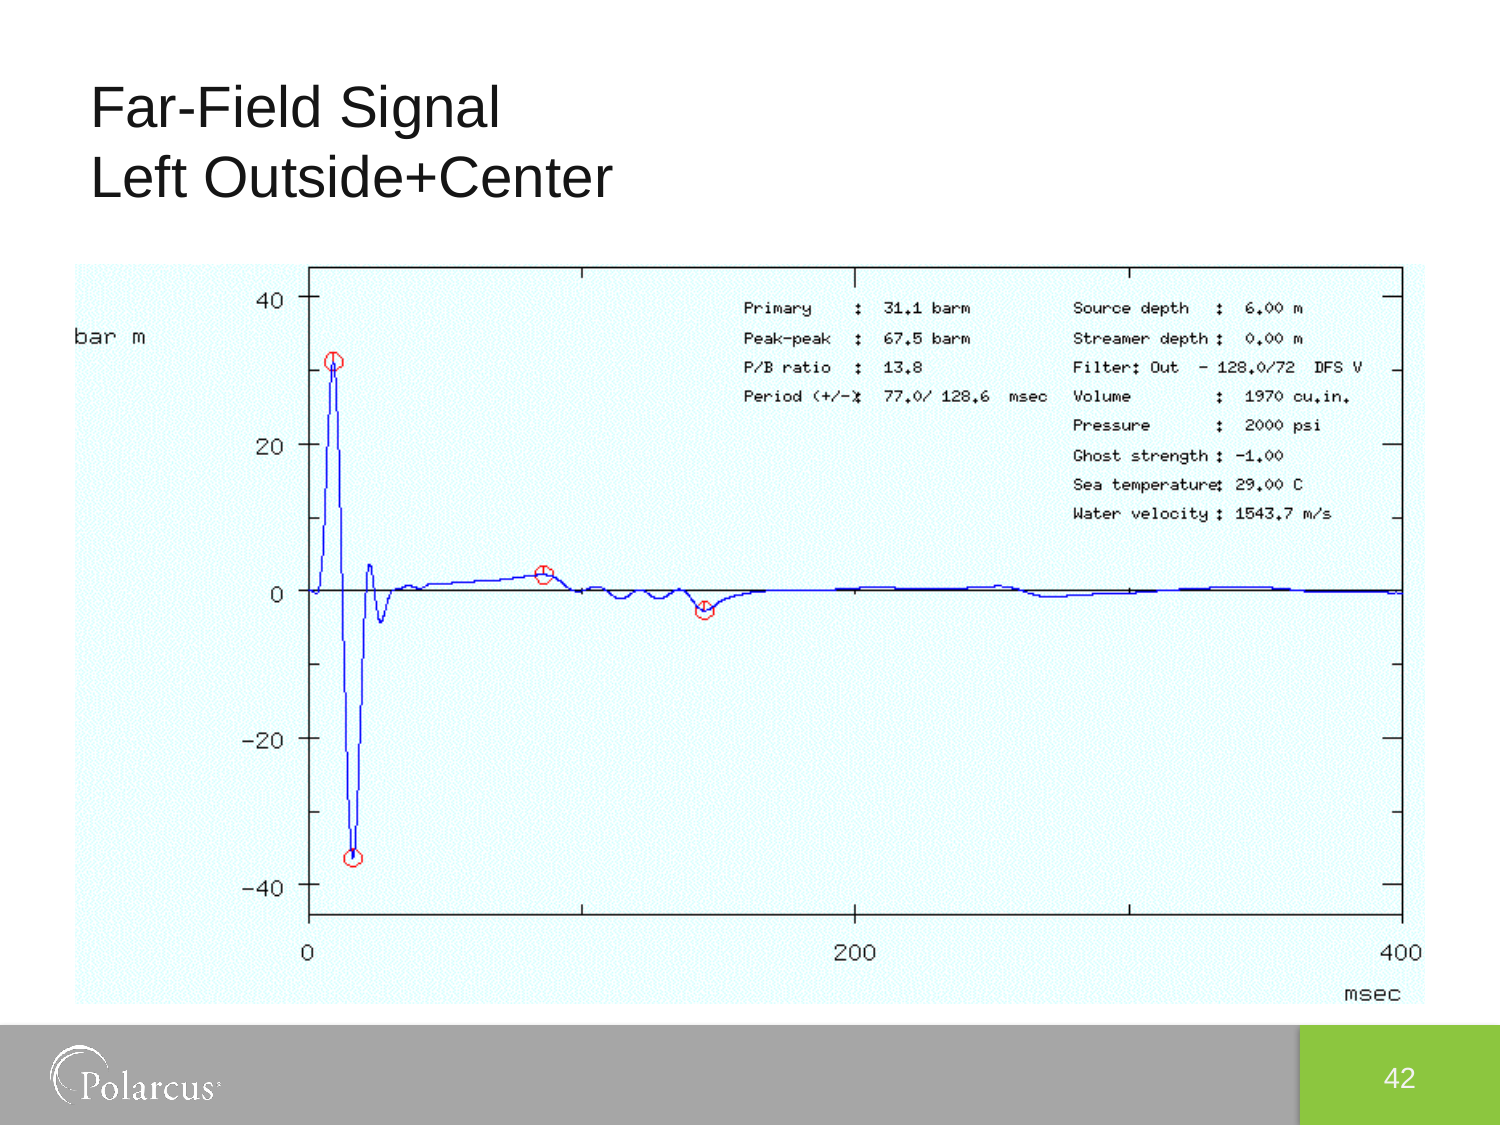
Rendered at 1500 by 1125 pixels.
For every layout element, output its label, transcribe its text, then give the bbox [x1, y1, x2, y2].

title Far-Field Signal Left Outside+Center [75, 45, 1425, 233]
picture [50, 1045, 221, 1105]
list [75, 262, 1425, 1005]
